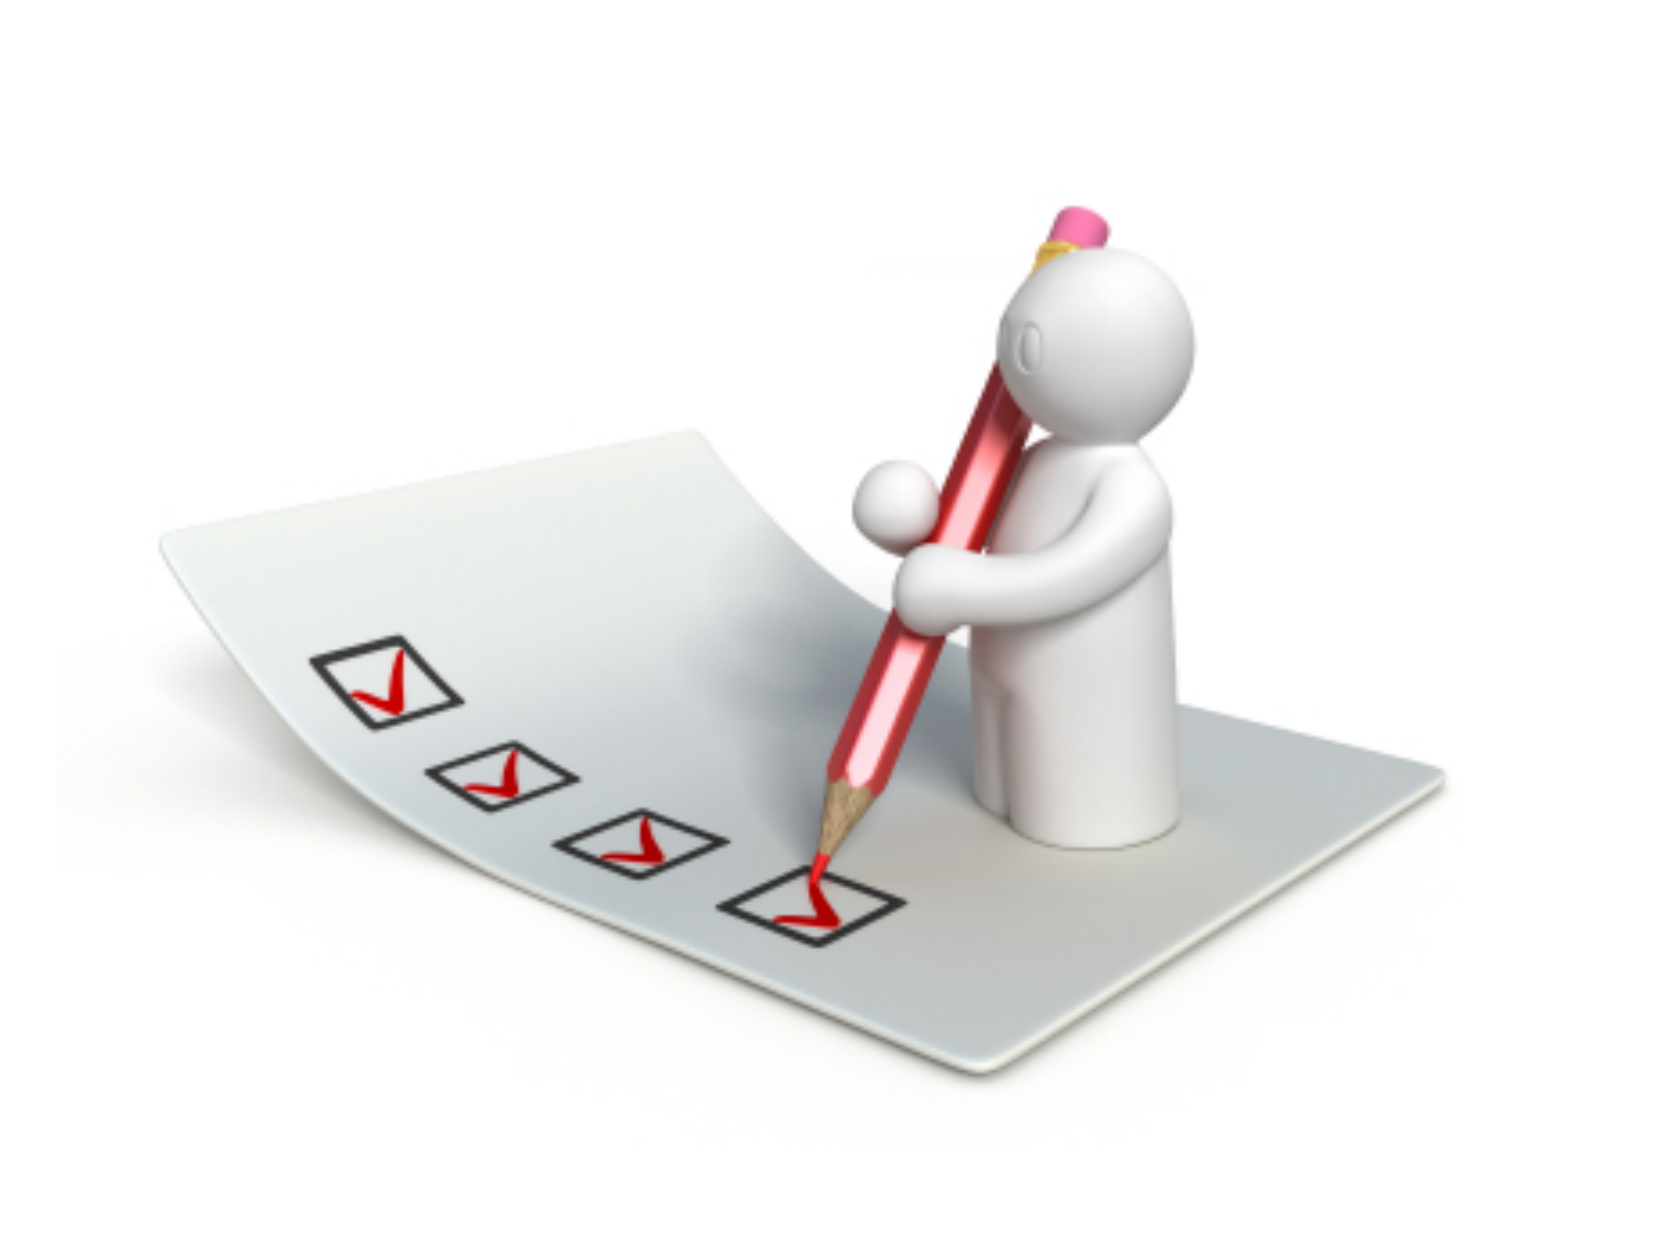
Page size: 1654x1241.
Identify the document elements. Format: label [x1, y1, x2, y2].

picture [56, 136, 1583, 1146]
